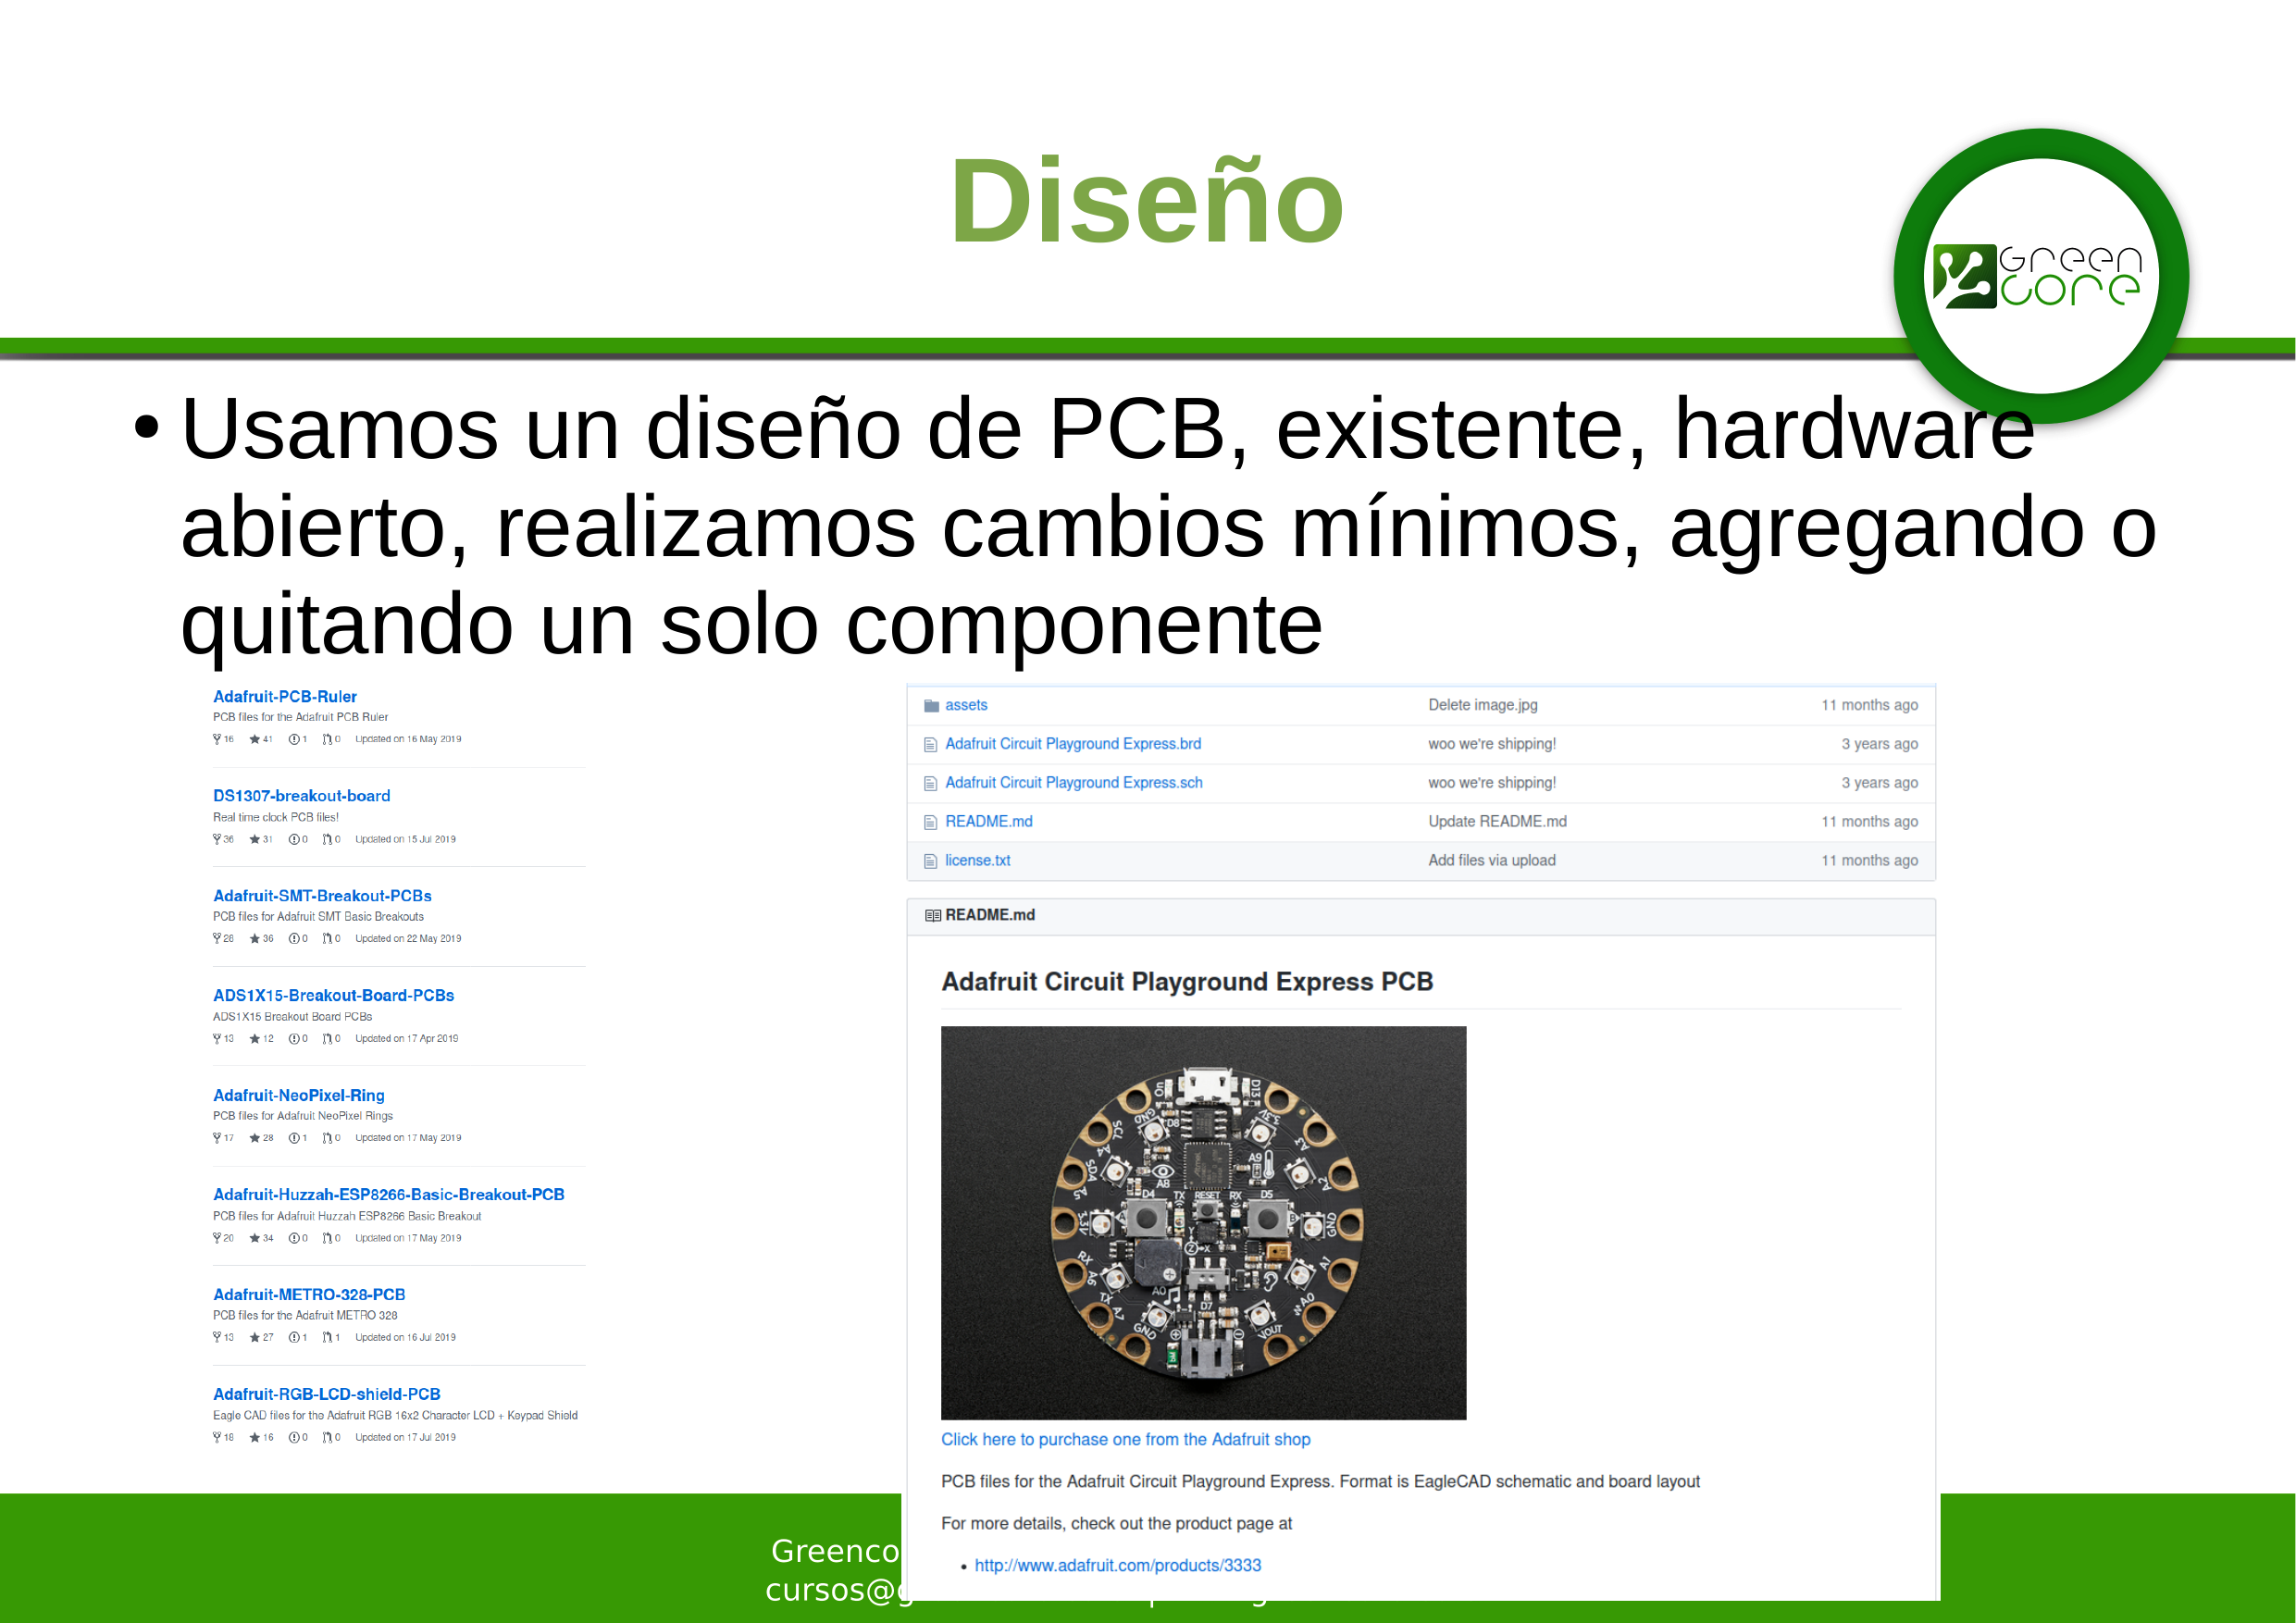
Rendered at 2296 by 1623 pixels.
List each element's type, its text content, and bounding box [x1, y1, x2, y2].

title Diseño [115, 64, 2181, 336]
list Usamos un diseño de PCB, existente, hardware abierto, realizamos cambios mínimos, agregando o quitando un solo componente [115, 379, 2181, 1489]
picture [0, 0, 2296, 1623]
